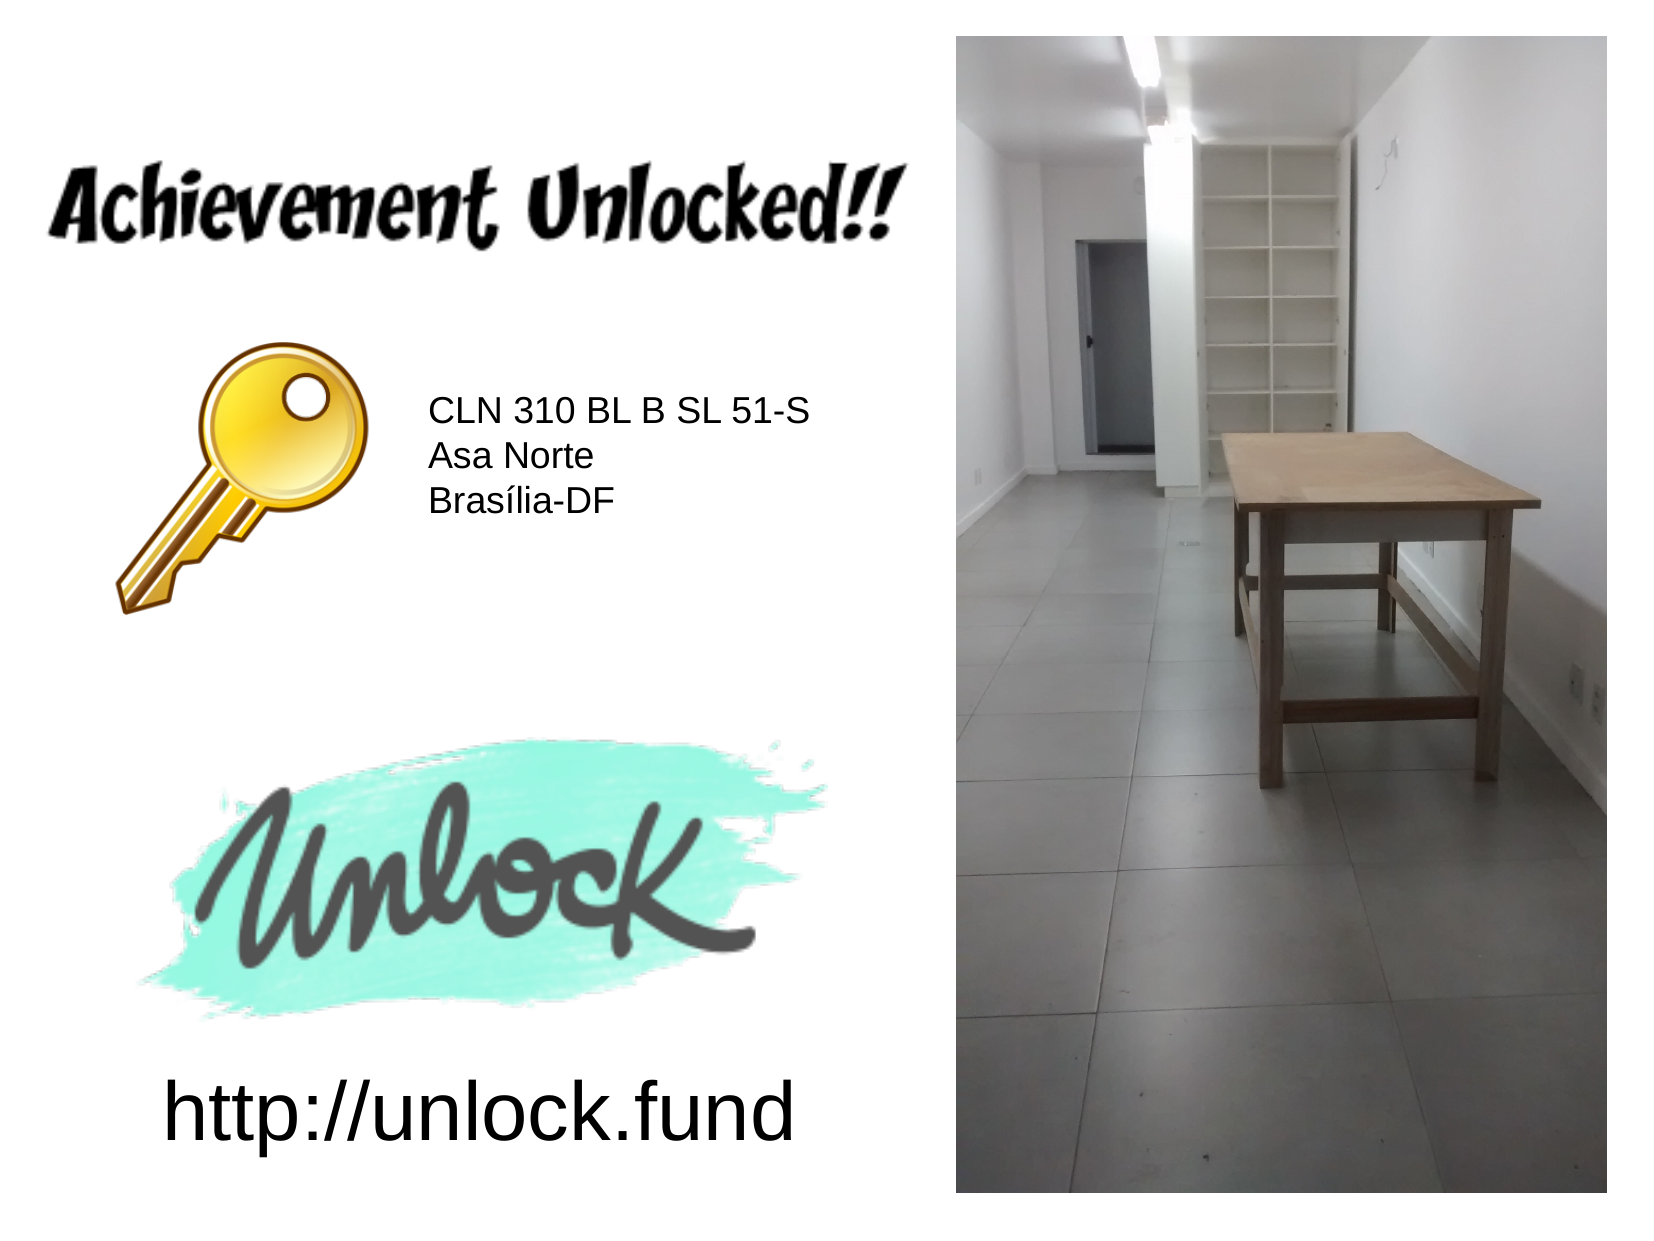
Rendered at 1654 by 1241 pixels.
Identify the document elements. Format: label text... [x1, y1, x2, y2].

text_box CLN 310 BL B SL 51-S Asa Norte Brasília-DF [413, 378, 945, 520]
picture [135, 722, 828, 1022]
text_box http://unlock.fund [147, 1049, 812, 1158]
picture [956, 36, 1607, 1193]
picture [28, 147, 931, 278]
picture [106, 342, 378, 615]
